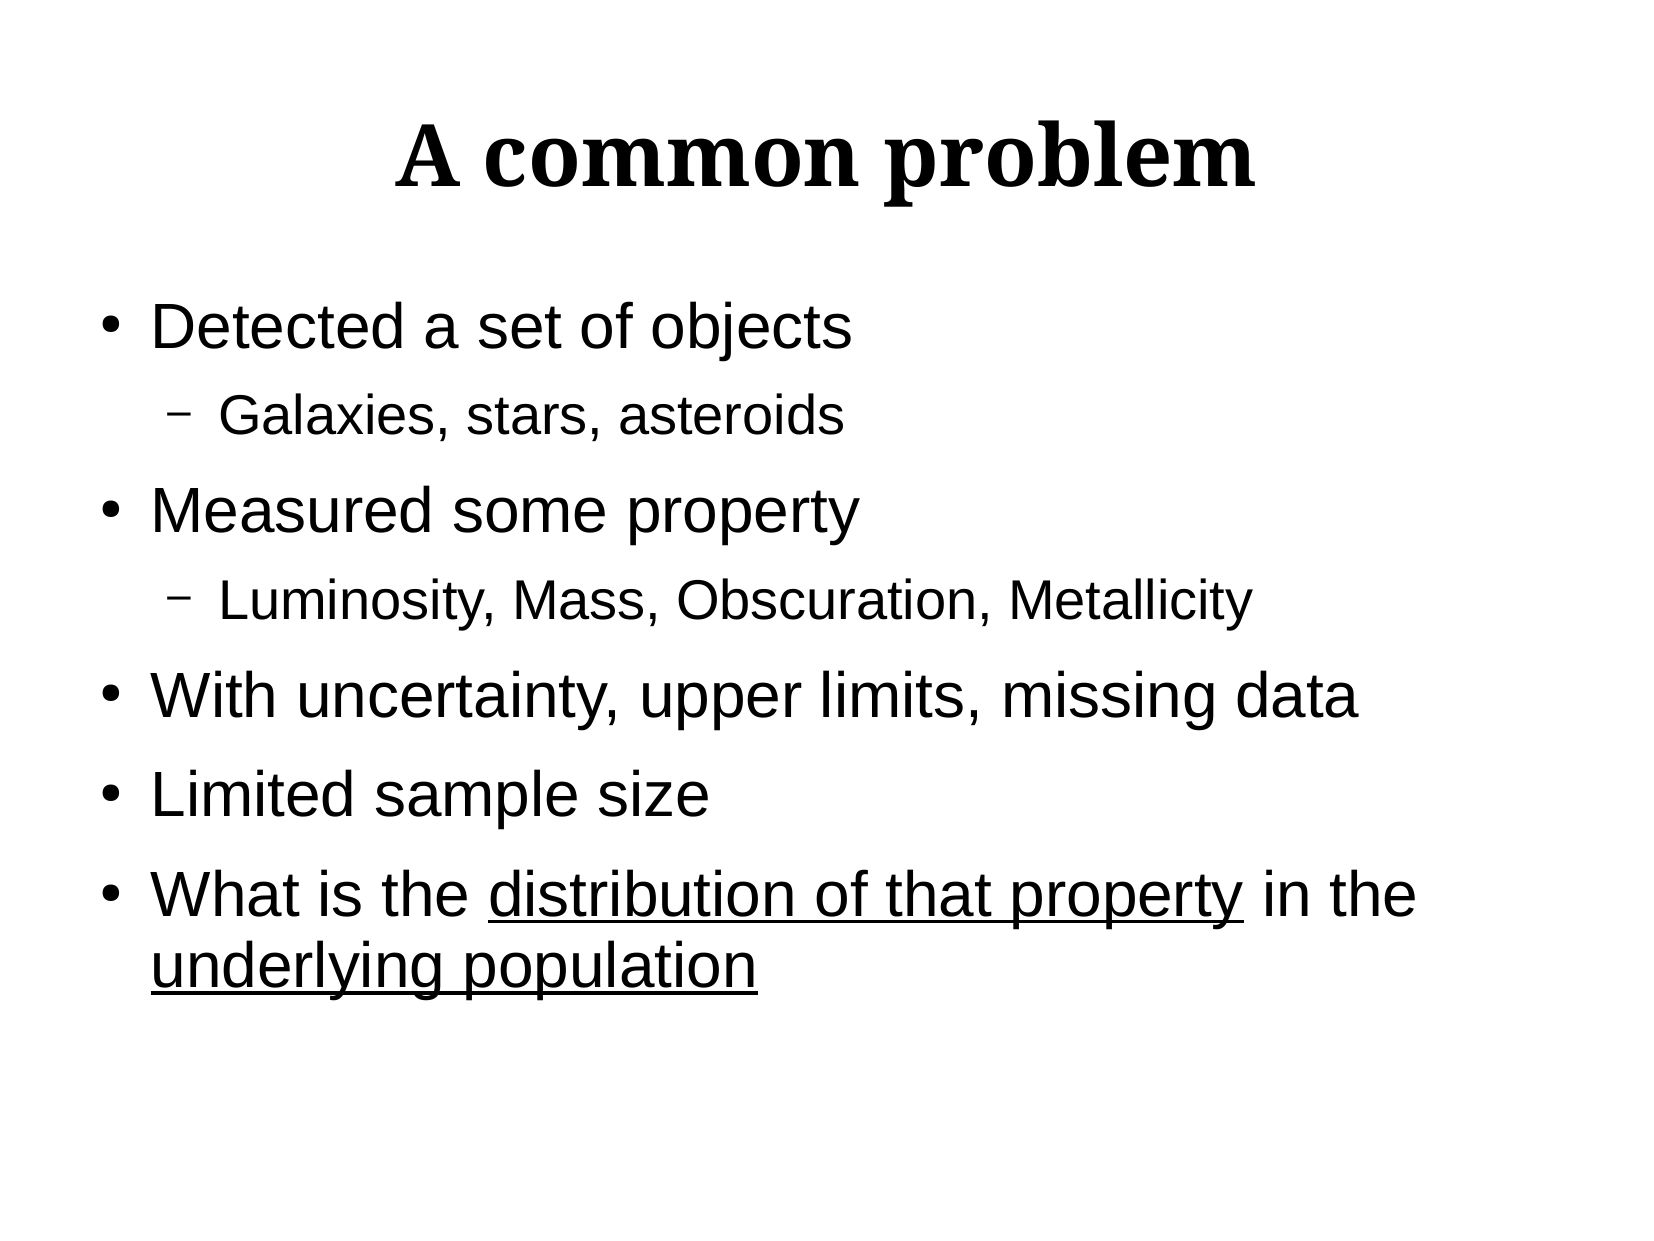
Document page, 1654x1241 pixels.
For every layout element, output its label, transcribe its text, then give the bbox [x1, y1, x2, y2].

list Detected a set of objects Galaxies, stars, asteroids Measured some property Luminosity, Mass, Obscuration, Metallicity With uncertainty, upper limits, missing data Limited sample size What is the distribution of that property in the underlying population [82, 290, 1571, 1010]
title A common problem [82, 49, 1571, 257]
